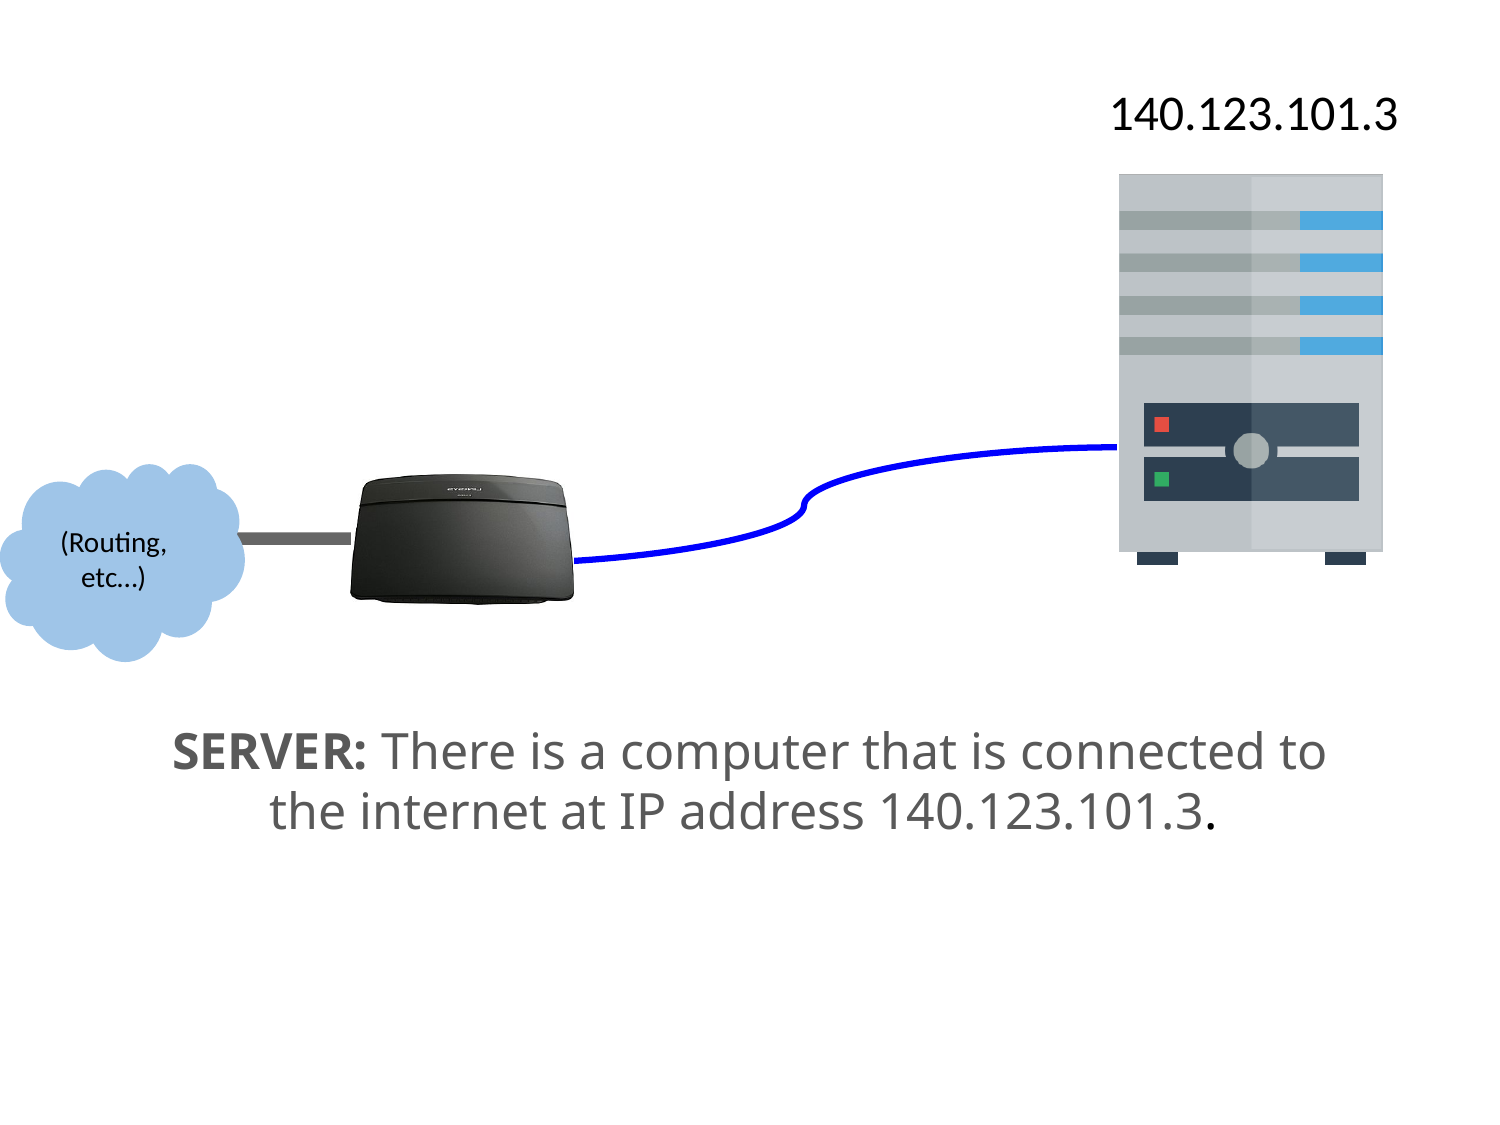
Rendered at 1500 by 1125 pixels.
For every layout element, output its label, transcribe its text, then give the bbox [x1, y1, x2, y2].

picture [1045, 167, 1462, 583]
text_box 140.123.101.3 [1007, 54, 1500, 167]
list SERVER: There is a computer that is connected to the internet at IP address 140.123.101.3. [148, 704, 1352, 1088]
text_box (Routing, etc…) [0, 464, 245, 663]
picture [350, 427, 574, 651]
